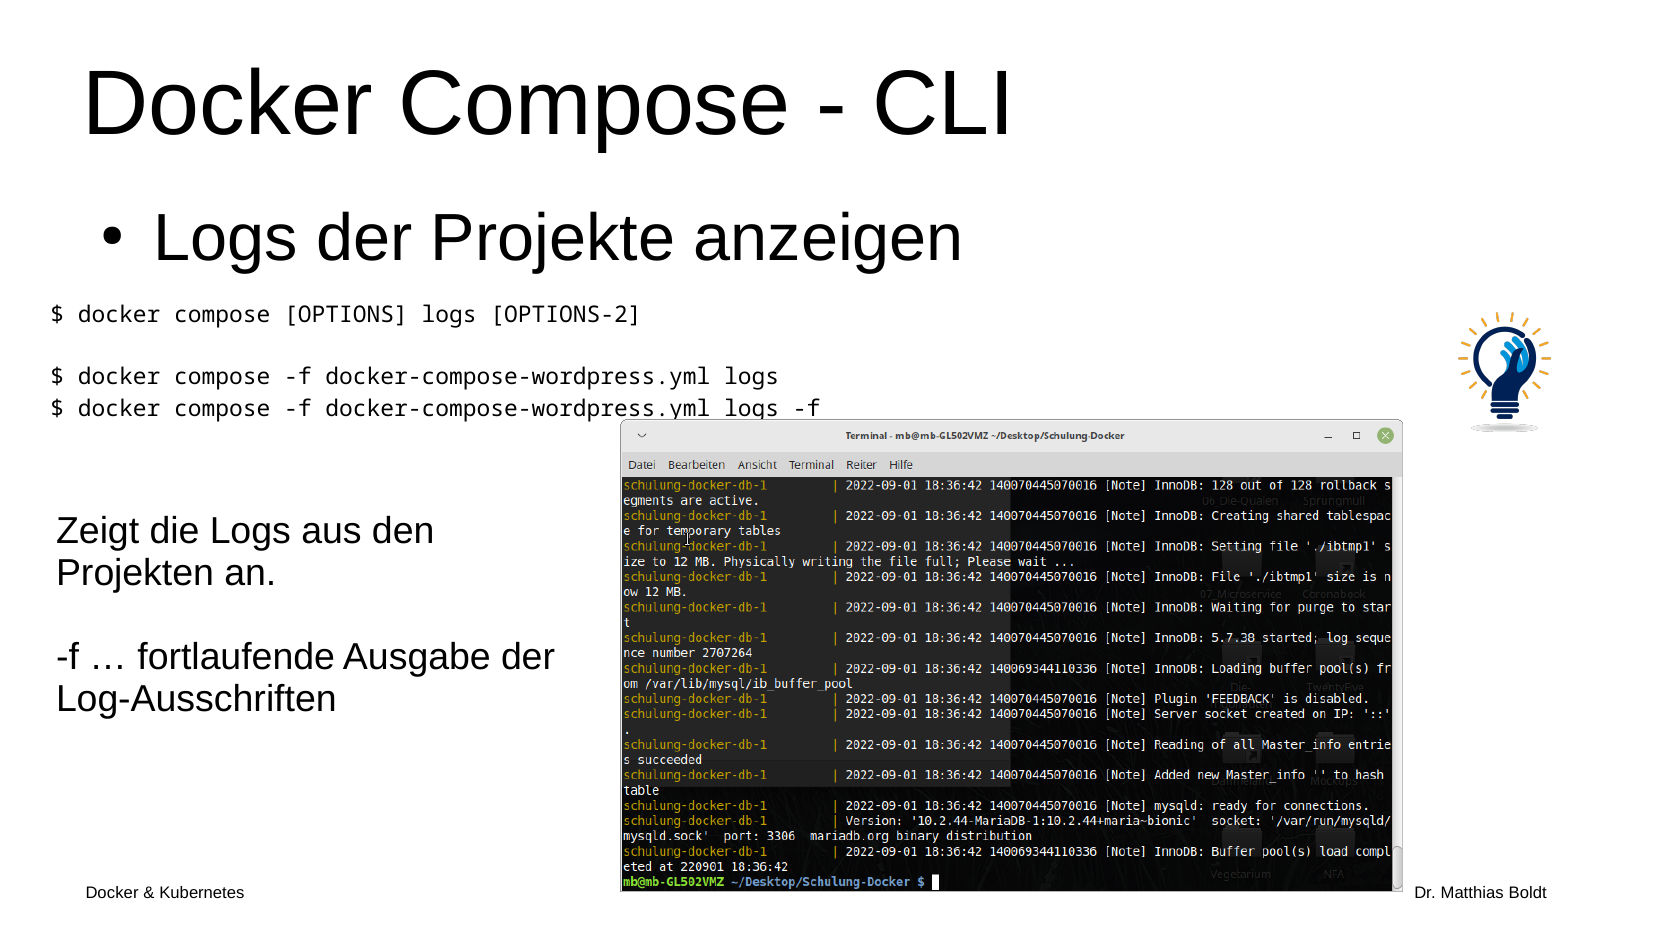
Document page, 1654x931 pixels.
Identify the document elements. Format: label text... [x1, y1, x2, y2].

list Logs der Projekte anzeigen [82, 199, 1453, 367]
picture [1458, 312, 1551, 432]
text_box Docker & Kubernetes Dr. Matthias Boldt [70, 875, 1563, 910]
text_box $ docker compose [OPTIONS] logs [OPTIONS-2] $ docker compose -f docker-compose-wordpress.yml logs $ docker compose -f docker-compose-wordpress.yml logs -f [35, 290, 1394, 411]
title Docker Compose - CLI [82, 25, 1571, 181]
picture [620, 419, 1403, 892]
text_box Zeigt die Logs aus den Projekten an. -f … fortlaufende Ausgabe der Log-Ausschriften [41, 501, 597, 853]
